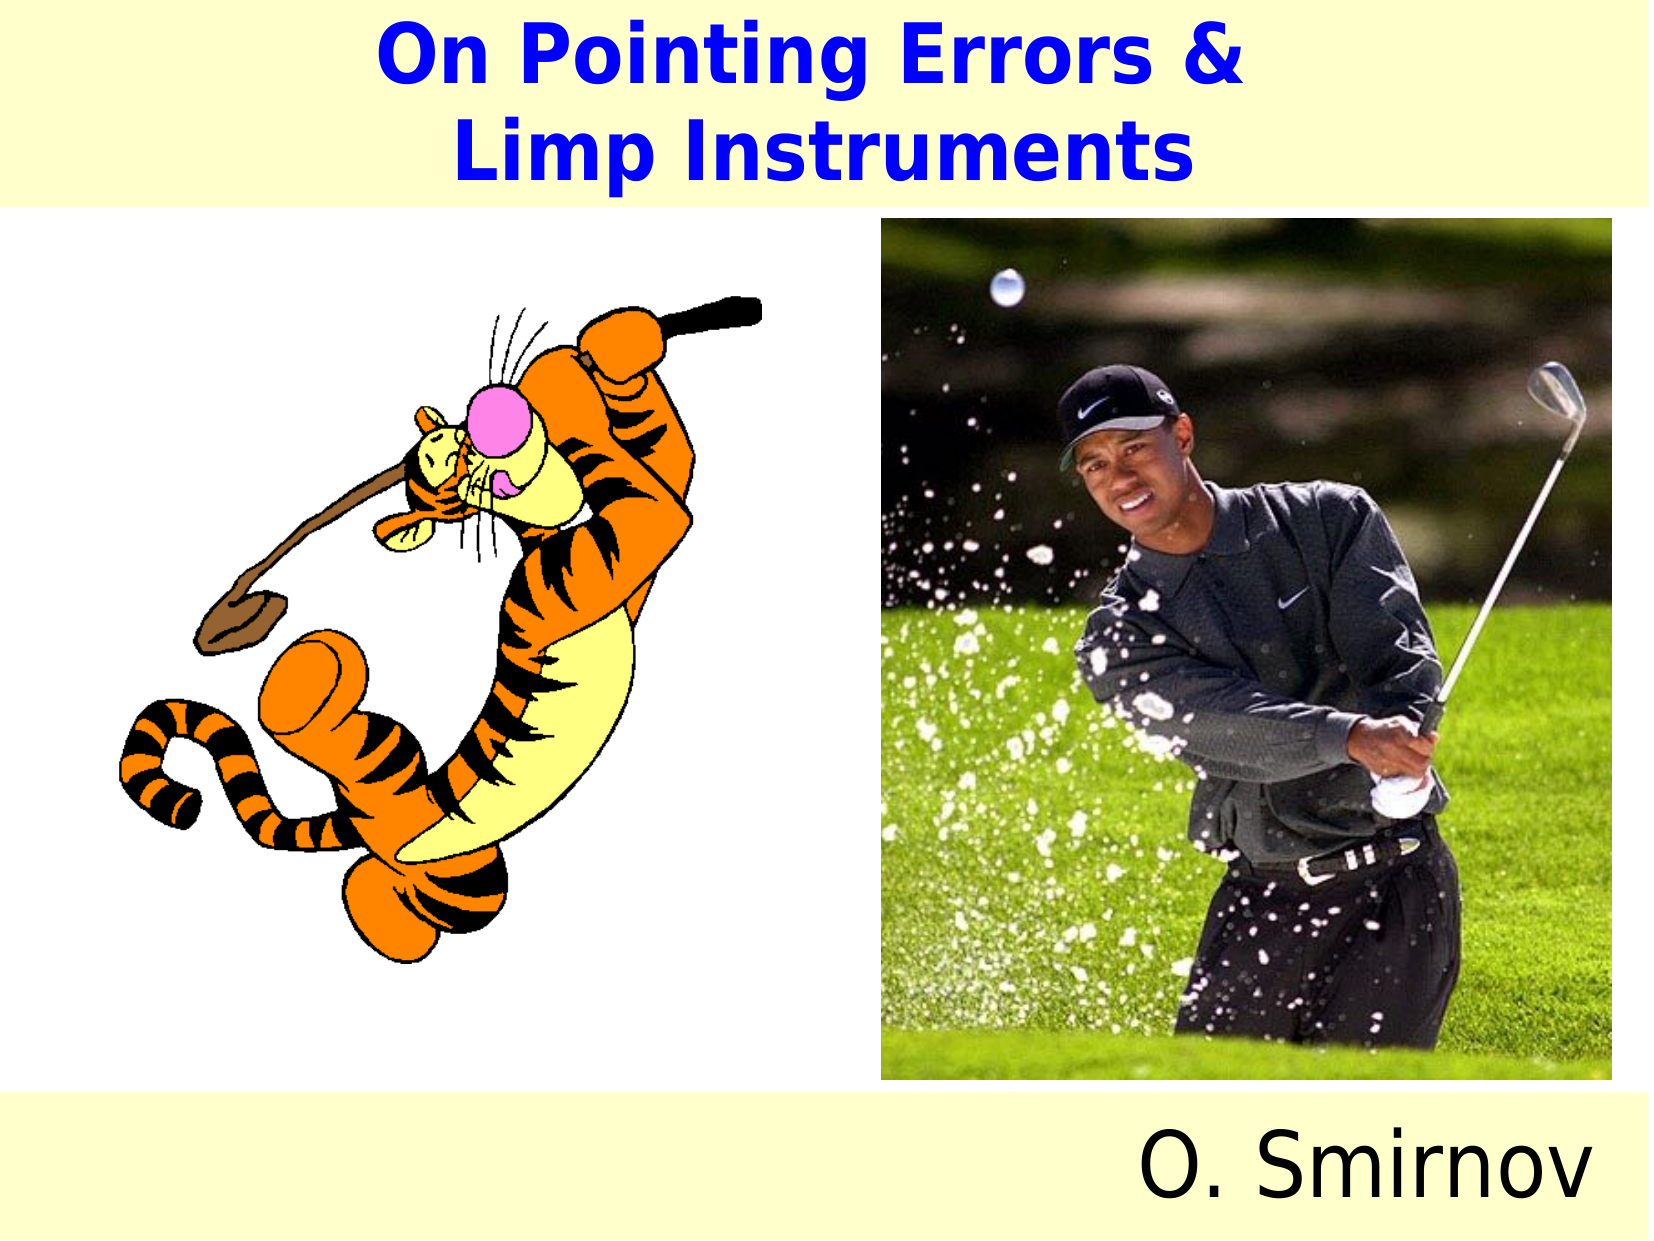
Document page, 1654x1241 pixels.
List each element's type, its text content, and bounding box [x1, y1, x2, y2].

title O. Smirnov [0, 1092, 1649, 1241]
picture [118, 295, 762, 964]
picture [881, 218, 1612, 1080]
title On Pointing Errors & Limp Instruments [0, 0, 1649, 208]
